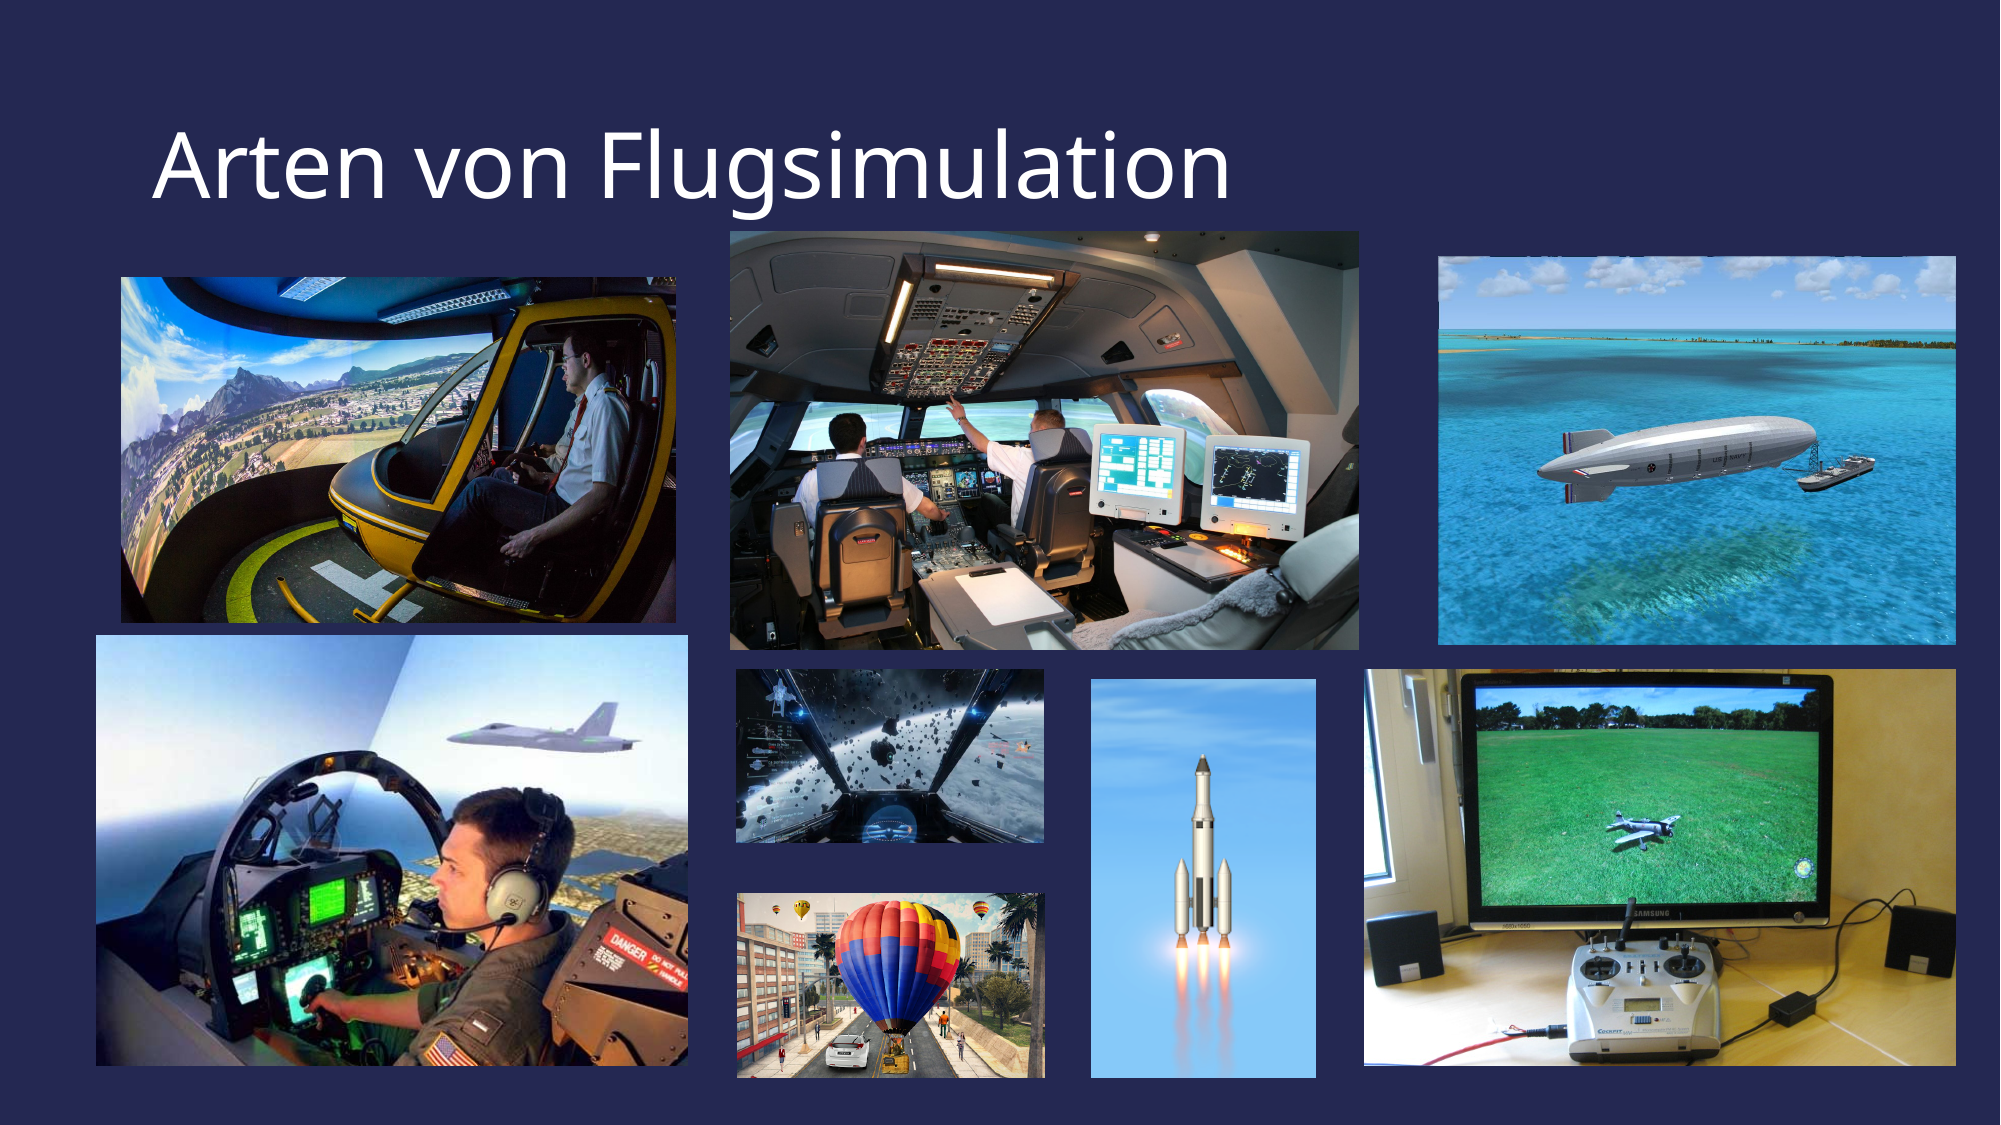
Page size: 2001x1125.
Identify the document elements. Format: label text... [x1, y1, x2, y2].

picture [1364, 669, 1956, 1066]
picture [1091, 679, 1316, 1078]
picture [737, 893, 1045, 1078]
picture [730, 231, 1359, 651]
title Arten von Flugsimulation [137, 59, 1863, 278]
picture [1438, 256, 1956, 645]
picture [736, 669, 1044, 843]
picture [96, 635, 688, 1066]
picture [121, 277, 676, 623]
